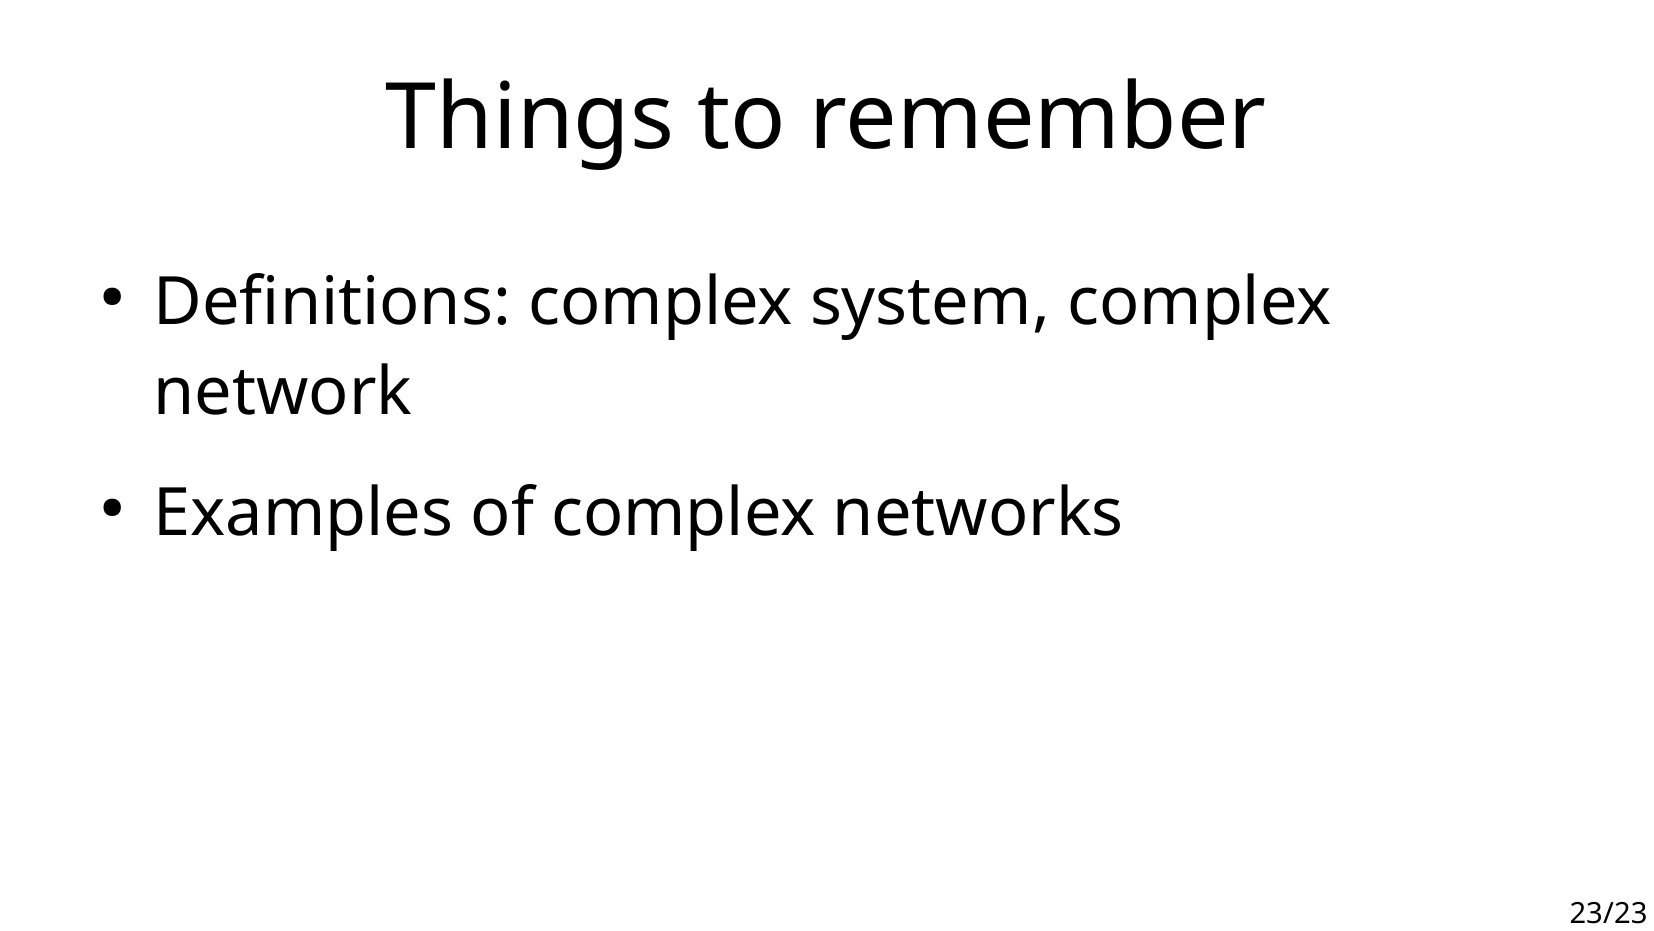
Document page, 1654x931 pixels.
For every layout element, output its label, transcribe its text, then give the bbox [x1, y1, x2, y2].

list Definitions: complex system, complex network Examples of complex networks [82, 253, 1571, 793]
title Things to remember [82, 1, 1571, 226]
